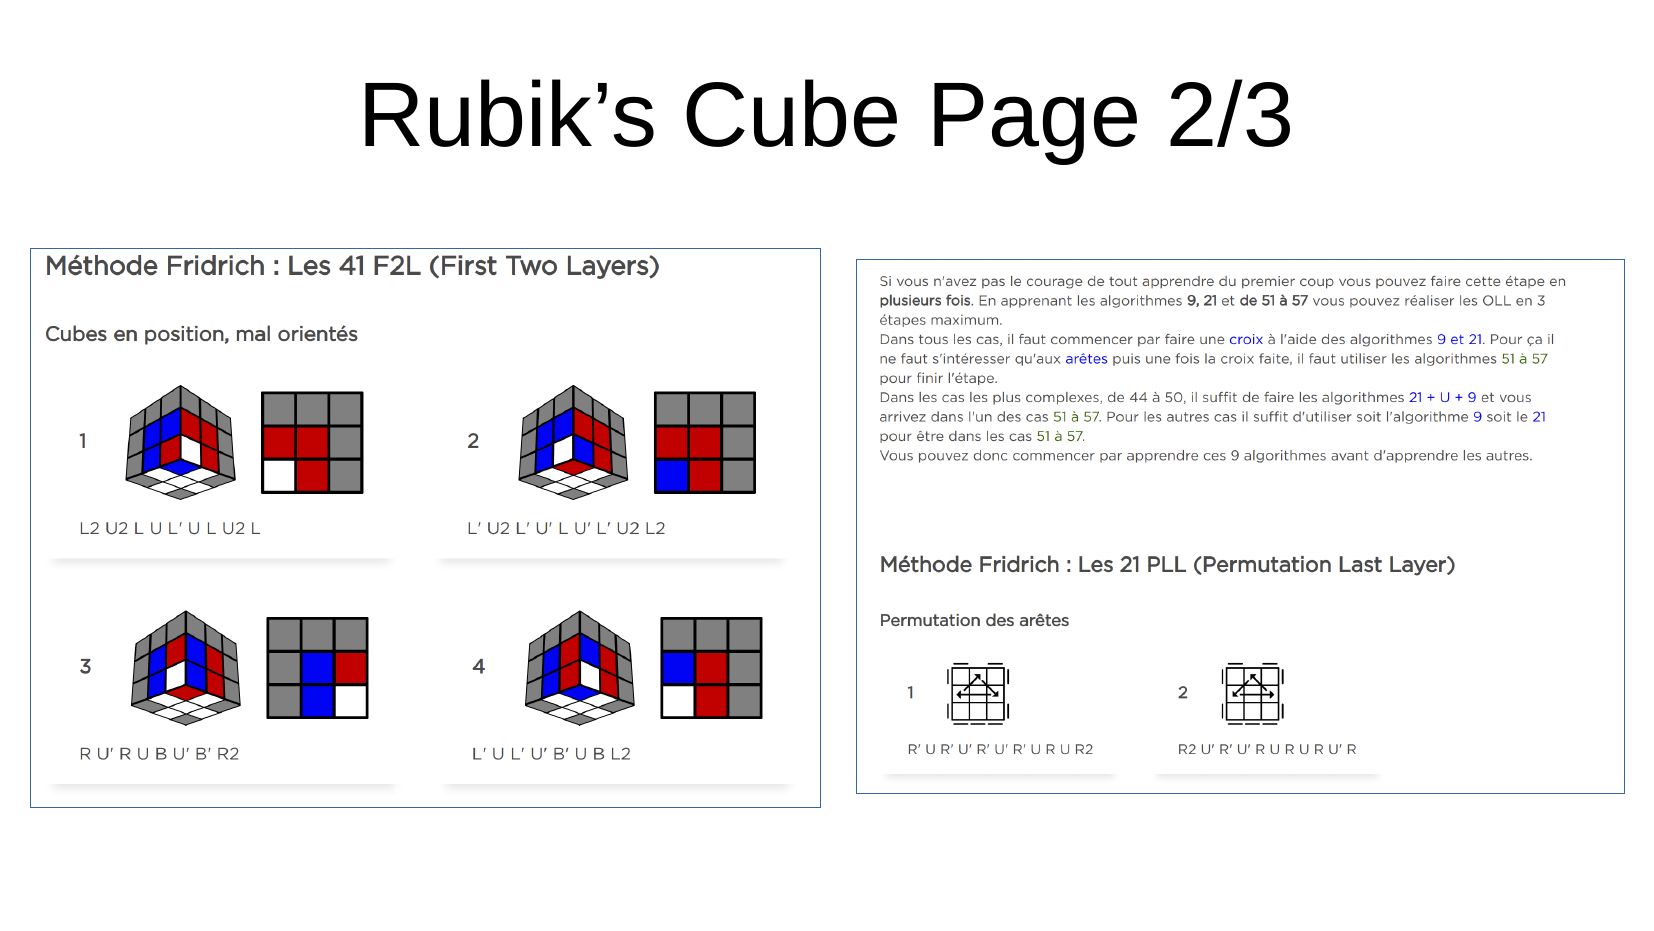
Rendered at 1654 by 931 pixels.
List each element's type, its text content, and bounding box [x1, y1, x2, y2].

title Rubik’s Cube Page 2/3 [82, 37, 1571, 193]
picture [856, 259, 1625, 794]
picture [30, 247, 821, 808]
